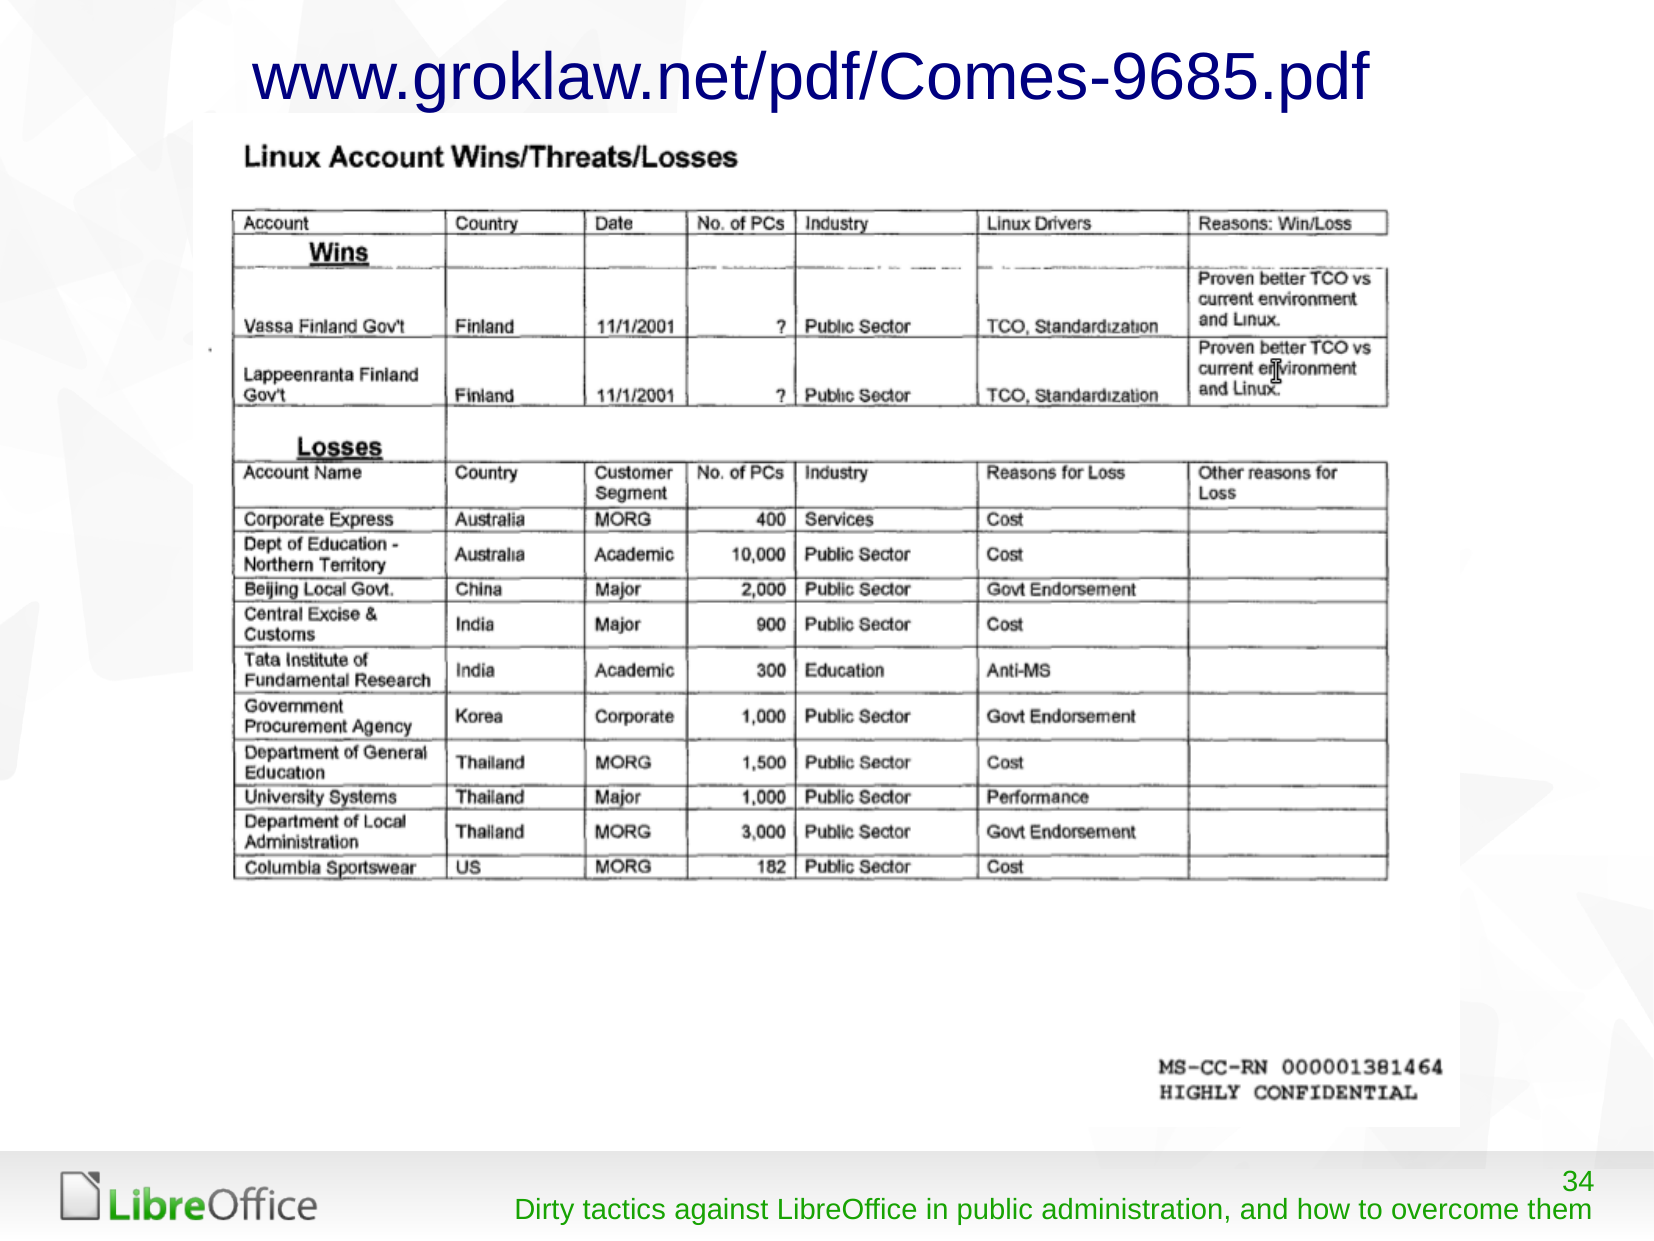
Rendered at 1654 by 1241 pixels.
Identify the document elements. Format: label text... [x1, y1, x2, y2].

title www.groklaw.net/pdf/Comes-9685.pdf [206, 0, 1418, 166]
picture [41, 1152, 337, 1240]
picture [0, 0, 1654, 1169]
